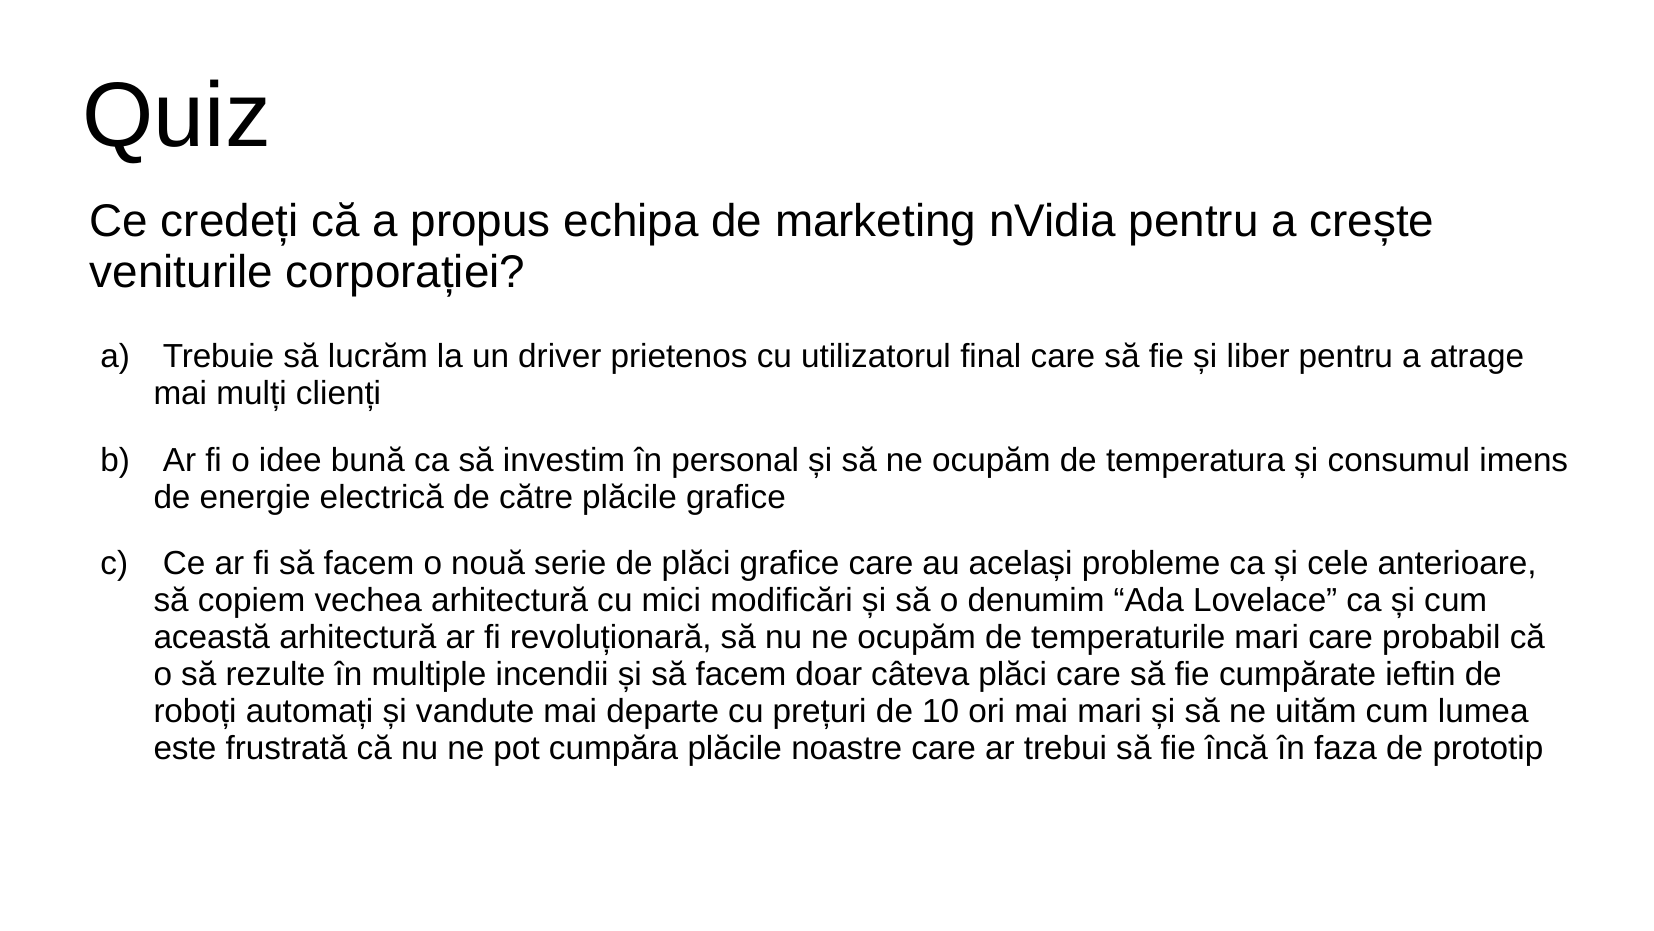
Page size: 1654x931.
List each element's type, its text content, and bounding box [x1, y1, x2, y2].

title Quiz [82, 37, 1571, 187]
list Trebuie să lucrăm la un driver prietenos cu utilizatorul final care să fie și liber pentru a atrage mai mulți clienți Ar fi o idee bună ca să investim în personal și să ne ocupăm de temperatura și consumul imens de energie electrică de către plăcile grafice Ce ar fi să facem o nouă serie de plăci grafice care au același probleme ca și cele anterioare, să copiem vechea arhitectură cu mici modificări și să o denumim “Ada Lovelace” ca și cum această arhitectură ar fi revoluționară, să nu ne ocupăm de temperaturile mari care probabil că o să rezulte în multiple incendii și să facem doar câteva plăci care să fie cumpărate ieftin de roboți automați și vandute mai departe cu prețuri de 10 ori mai mari și să ne uităm cum lumea este frustrată că nu ne pot cumpăra plăcile noastre care ar trebui să fie încă în faza de prototip [82, 337, 1571, 896]
text_box Ce credeți că a propus echipa de marketing nVidia pentru a crește veniturile corporației? [75, 187, 1576, 305]
